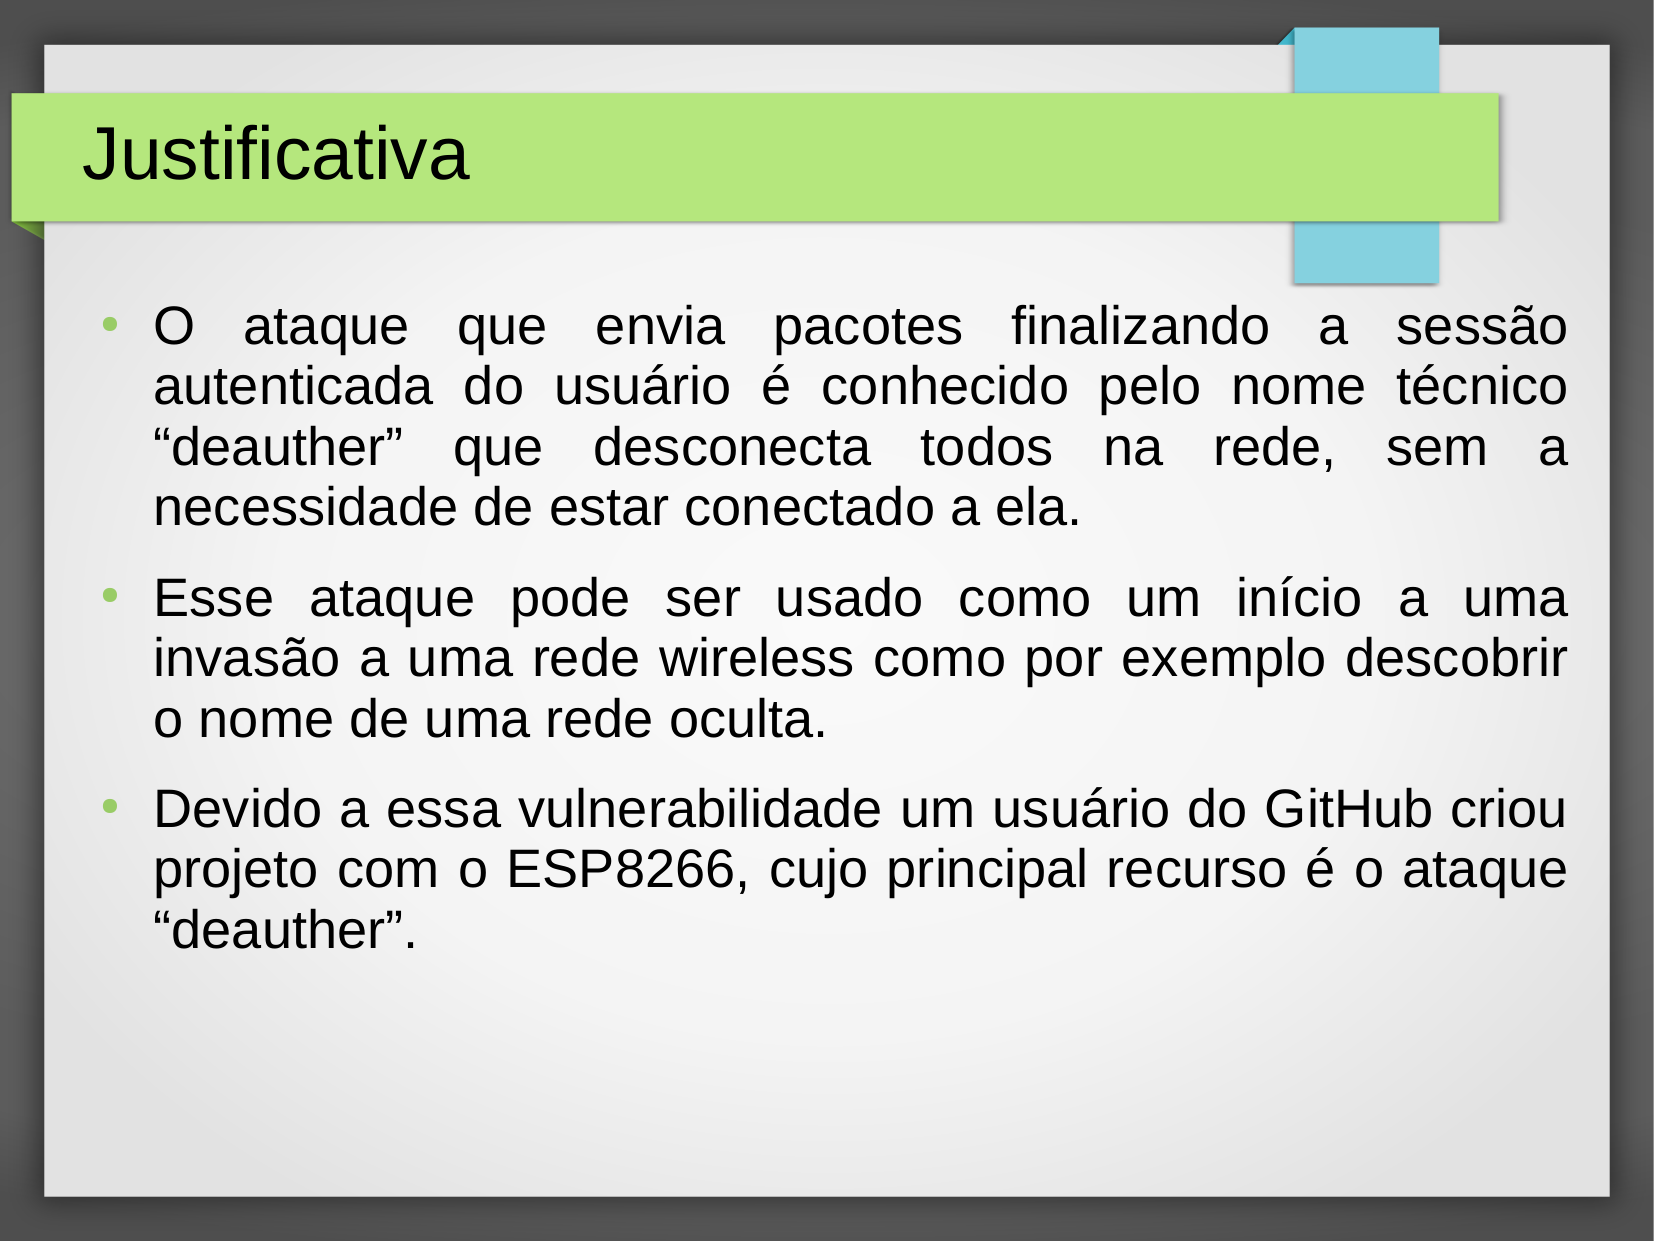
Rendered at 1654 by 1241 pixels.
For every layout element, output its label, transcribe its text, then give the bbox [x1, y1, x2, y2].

title Justificativa [82, 94, 1264, 213]
picture [0, 0, 1654, 1241]
list O ataque que envia pacotes finalizando a sessão autenticada do usuário é conhecido pelo nome técnico “deauther” que desconecta todos na rede, sem a necessidade de estar conectado a ela. Esse ataque pode ser usado como um início a uma invasão a uma rede wireless como por exemplo descobrir o nome de uma rede oculta. Devido a essa vulnerabilidade um usuário do GitHub criou projeto com o ESP8266, cujo principal recurso é o ataque “deauther”. [82, 295, 1571, 1015]
